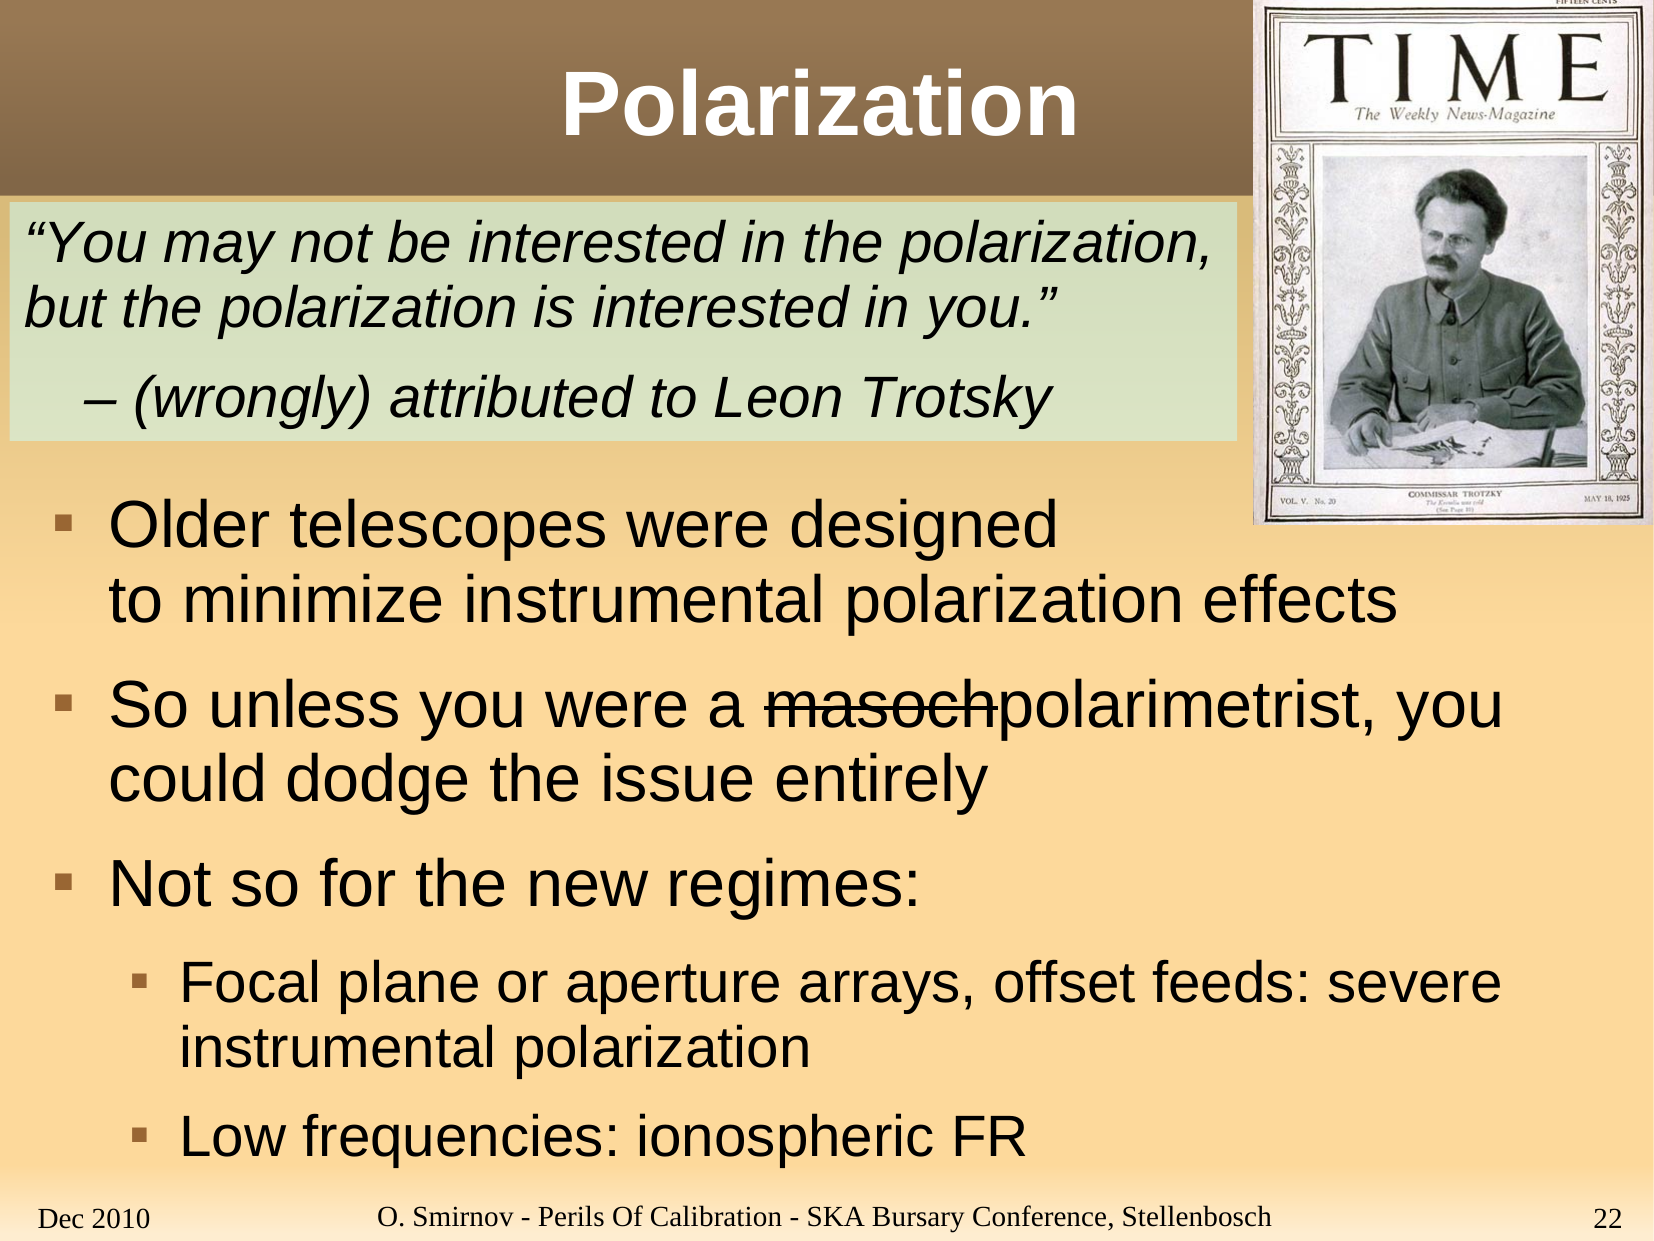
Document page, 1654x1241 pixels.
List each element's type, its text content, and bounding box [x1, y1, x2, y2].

list Older telescopes were designed to minimize instrumental polarization effects So unless you were a masochpolarimetrist, you could dodge the issue entirely Not so for the new regimes: Focal plane or aperture arrays, offset feeds: severe instrumental polarization Low frequencies: ionospheric FR [37, 487, 1654, 1241]
title Polarization [76, 7, 1253, 200]
text_box “You may not be interested in the polarization, but the polarization is interested in you.” – (wrongly) attributed to Leon Trotsky [9, 202, 1238, 441]
picture [0, 0, 1654, 1241]
